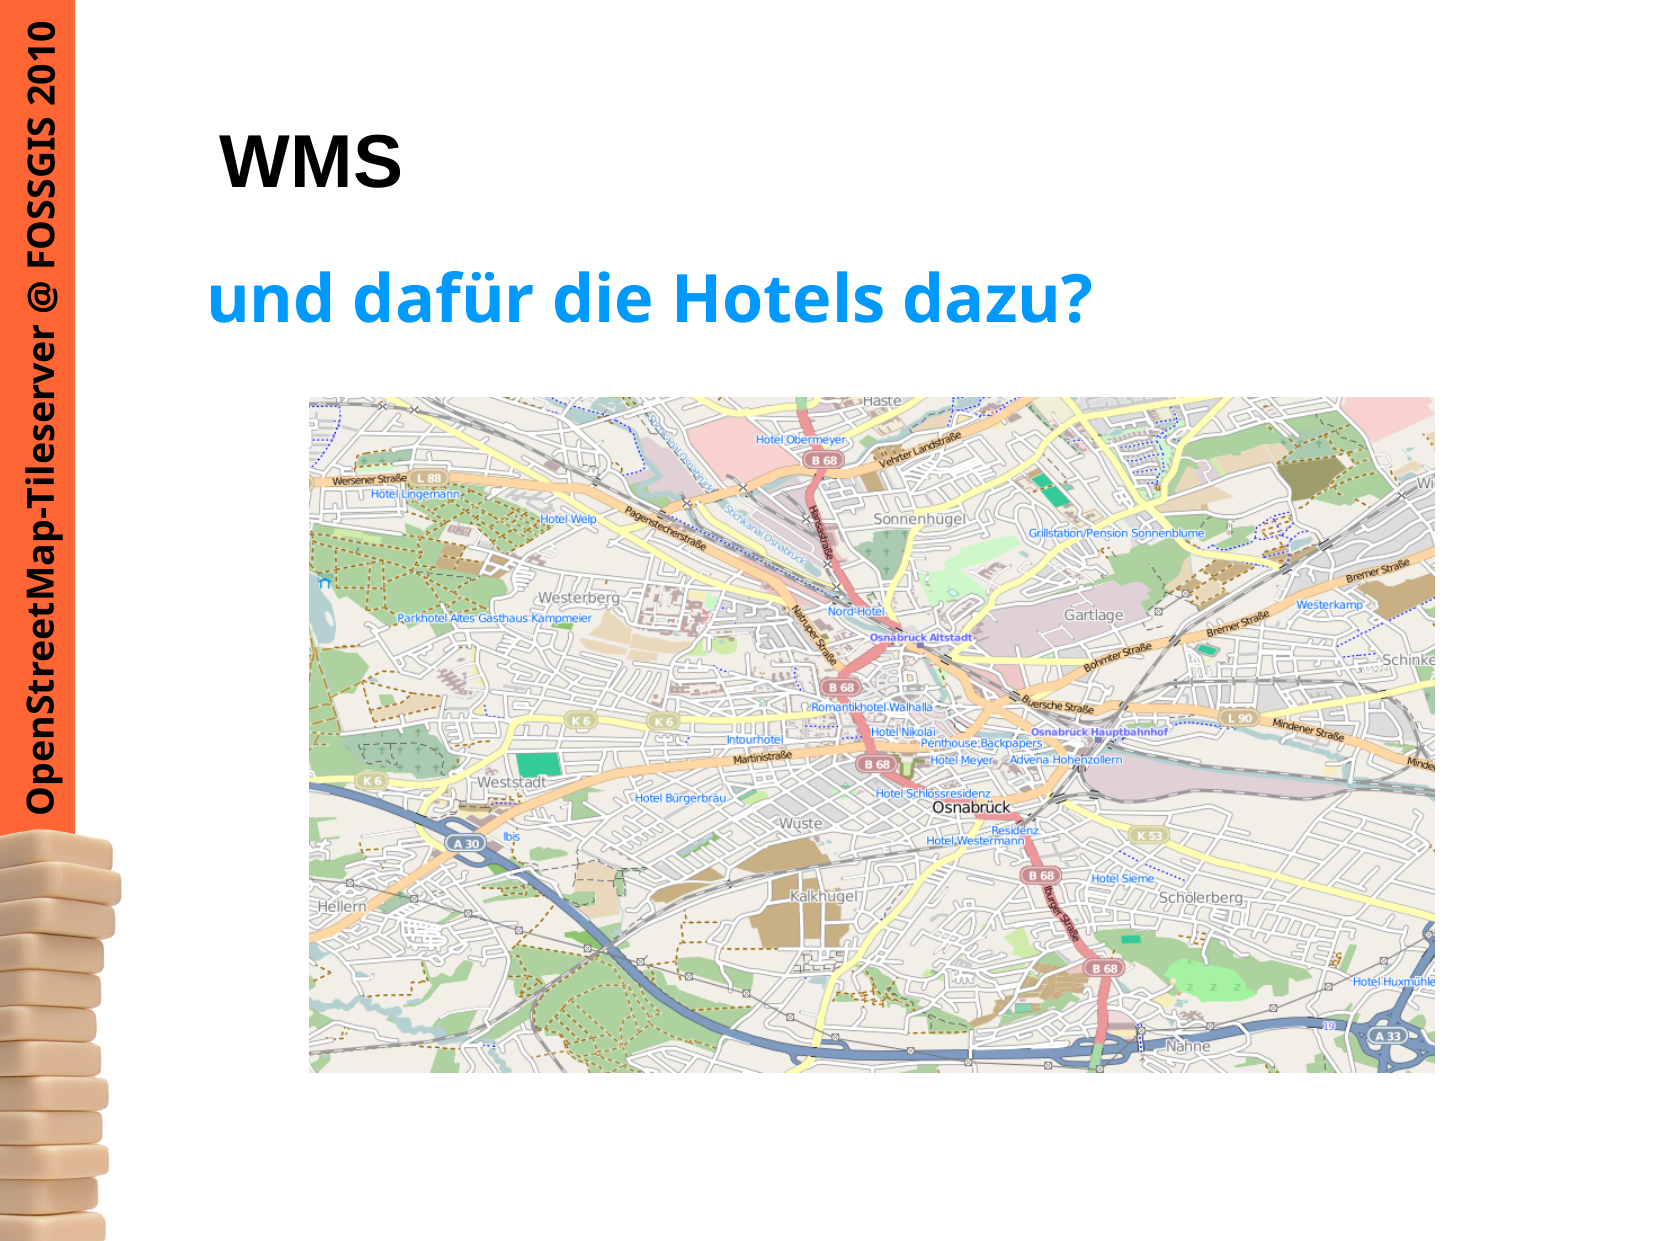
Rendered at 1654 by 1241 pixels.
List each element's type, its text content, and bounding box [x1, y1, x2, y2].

picture [309, 446, 1435, 1073]
text_box und dafür die Hotels dazu? [191, 243, 1578, 447]
text_box WMS [205, 112, 1501, 212]
picture [0, 816, 133, 1241]
